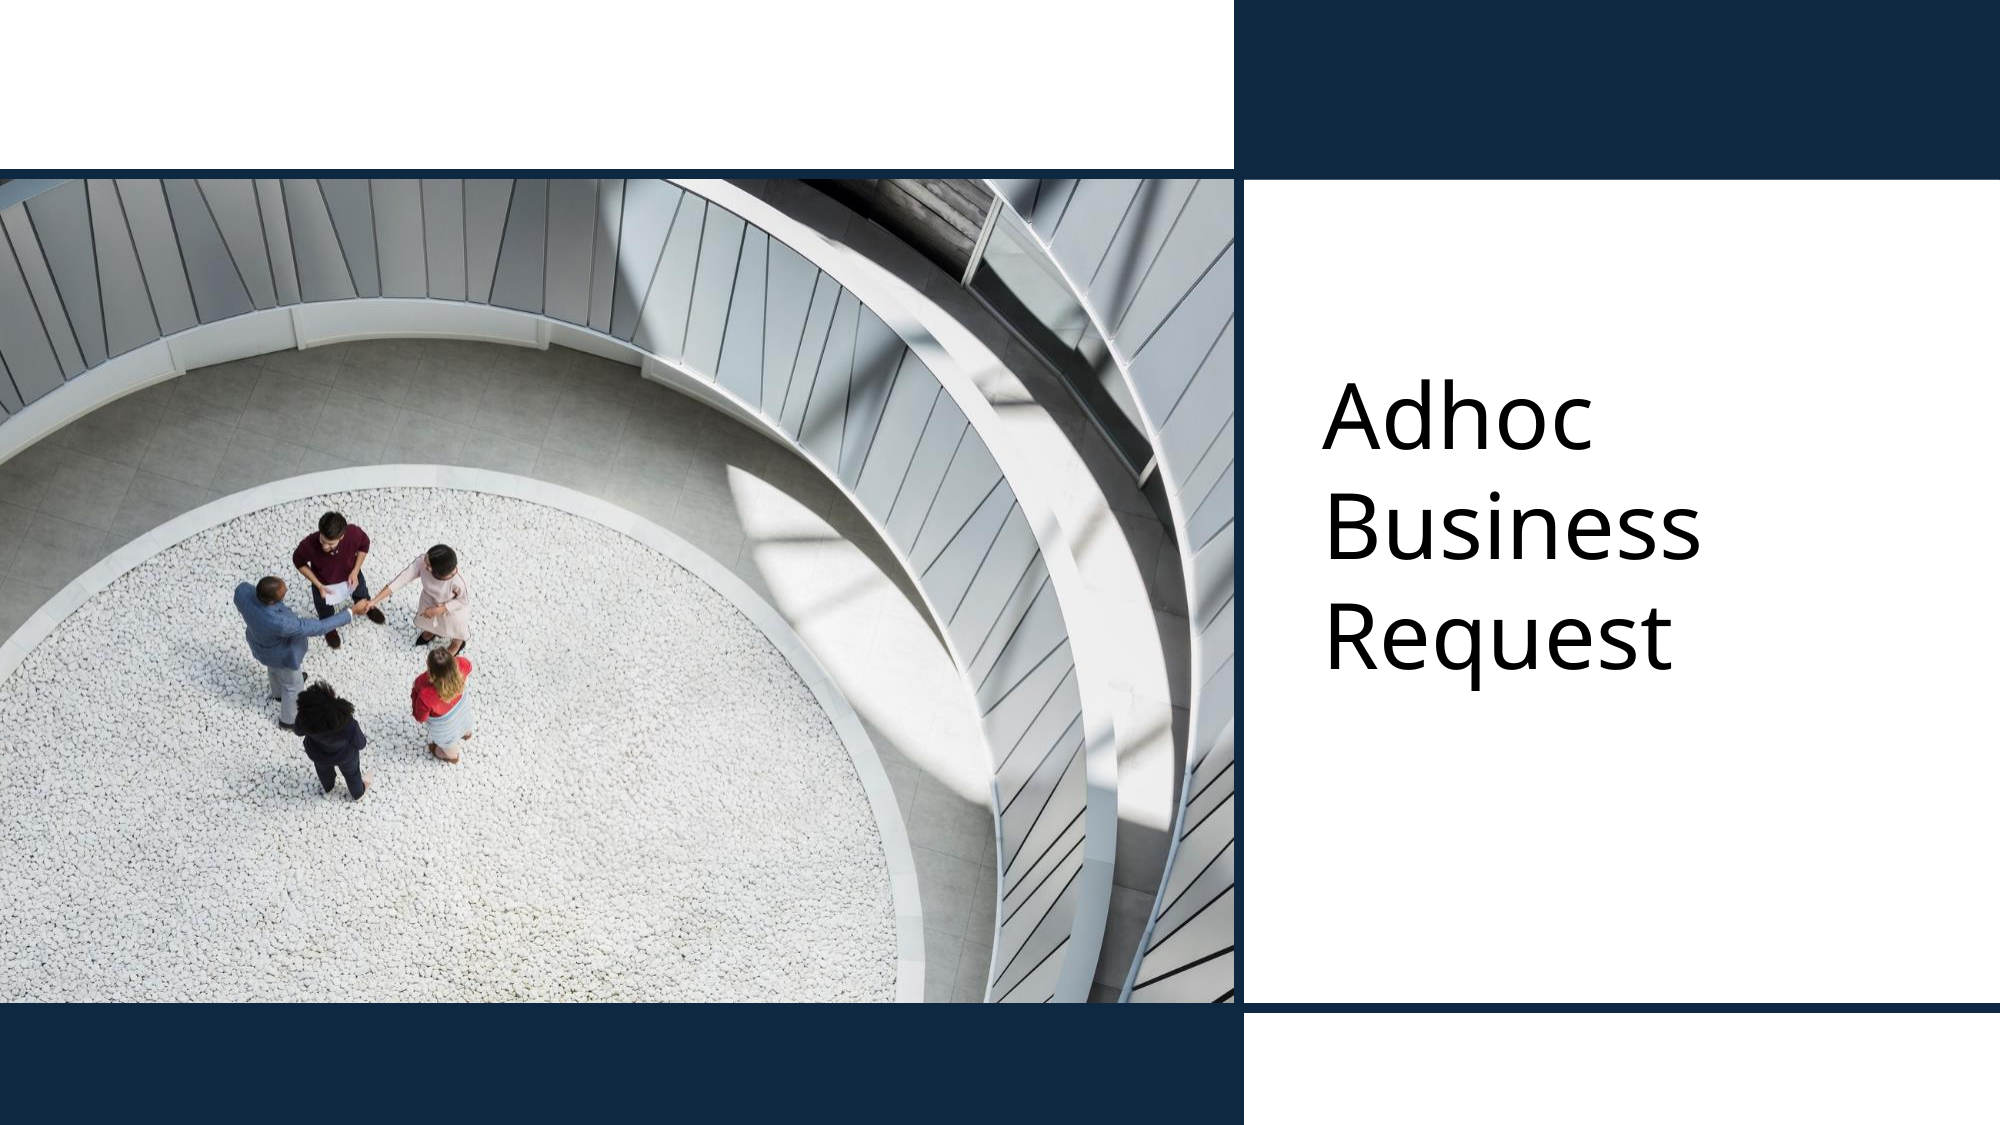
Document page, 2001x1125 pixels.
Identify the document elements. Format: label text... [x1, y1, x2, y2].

title Adhoc Business Request [1308, 280, 1924, 696]
picture [0, 179, 1234, 1003]
